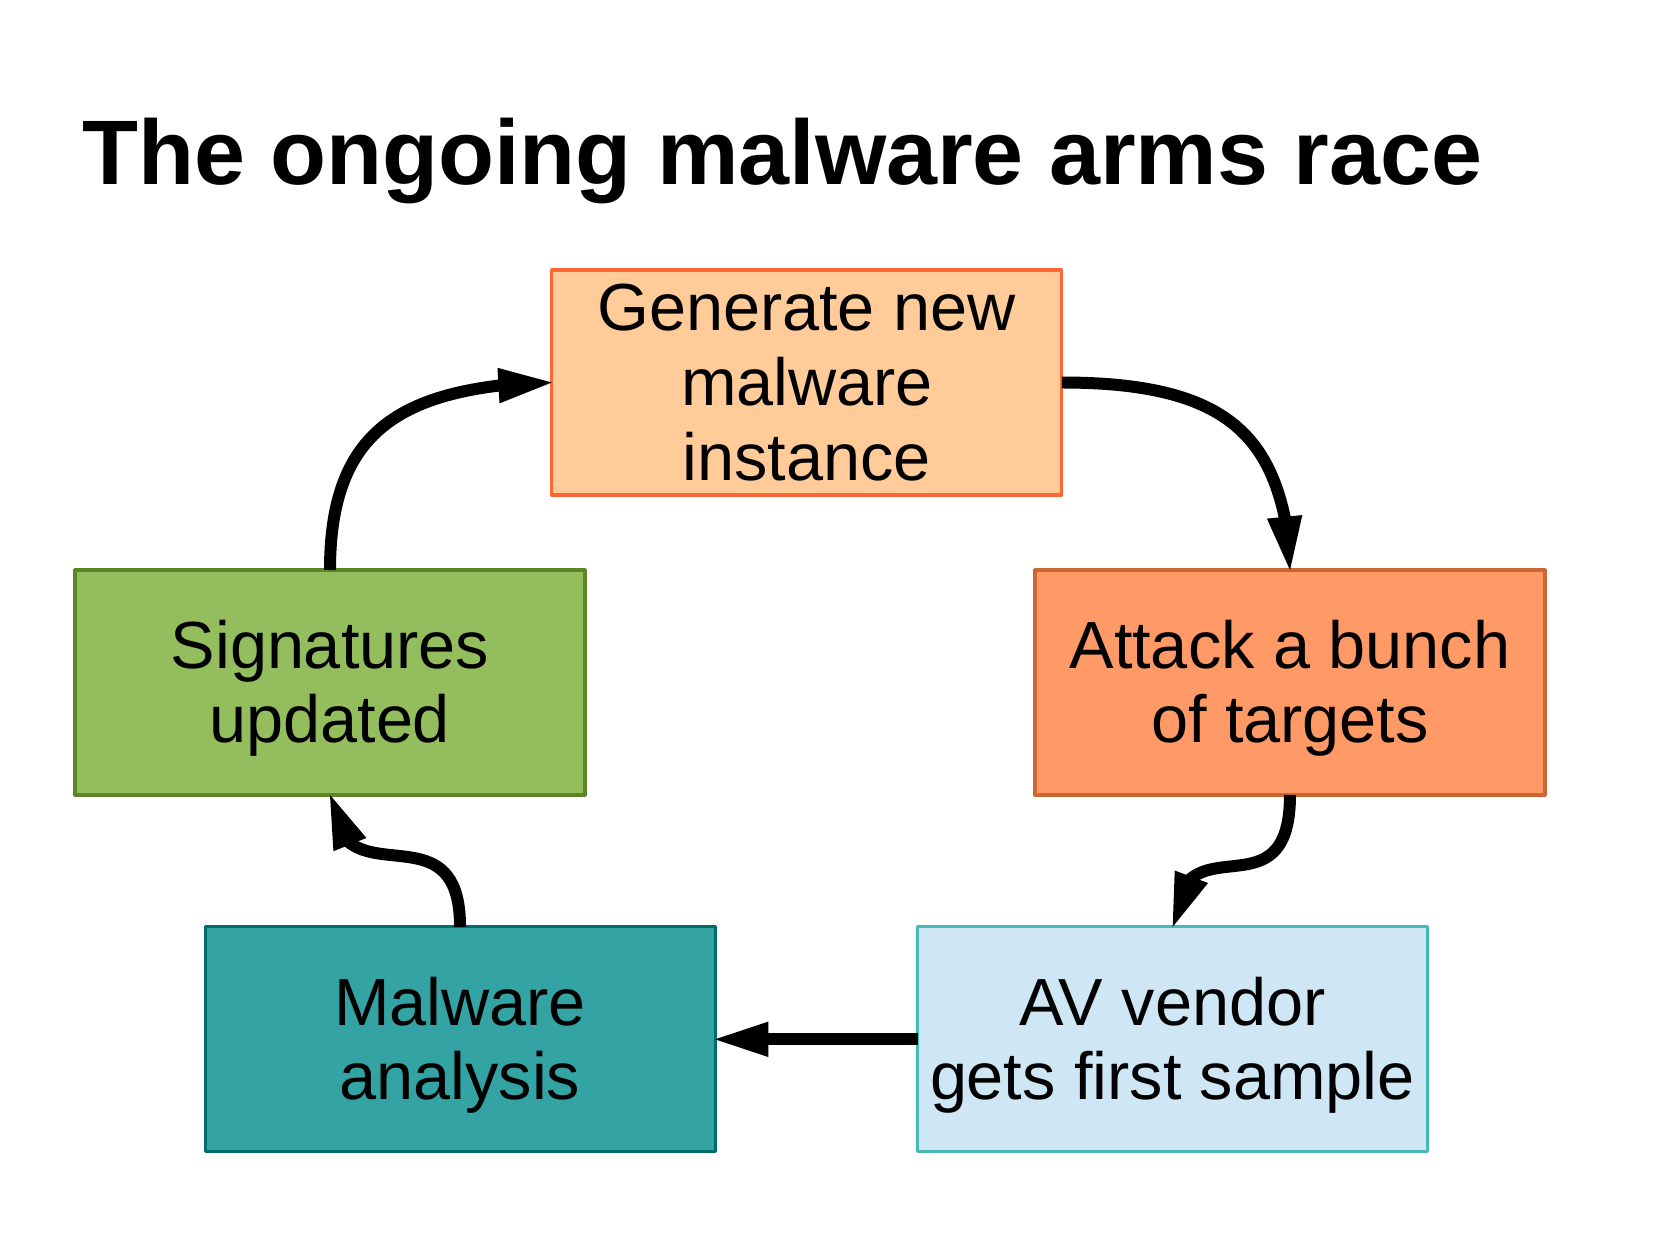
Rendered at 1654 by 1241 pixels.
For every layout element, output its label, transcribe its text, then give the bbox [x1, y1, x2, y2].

text_box Malware analysis [205, 926, 716, 1152]
text_box Signatures updated [75, 570, 586, 796]
title The ongoing malware arms race [82, 49, 1571, 257]
text_box AV vendor gets first sample [917, 926, 1428, 1152]
text_box Generate new malware instance [551, 270, 1062, 496]
text_box Attack a bunch of targets [1035, 570, 1546, 796]
